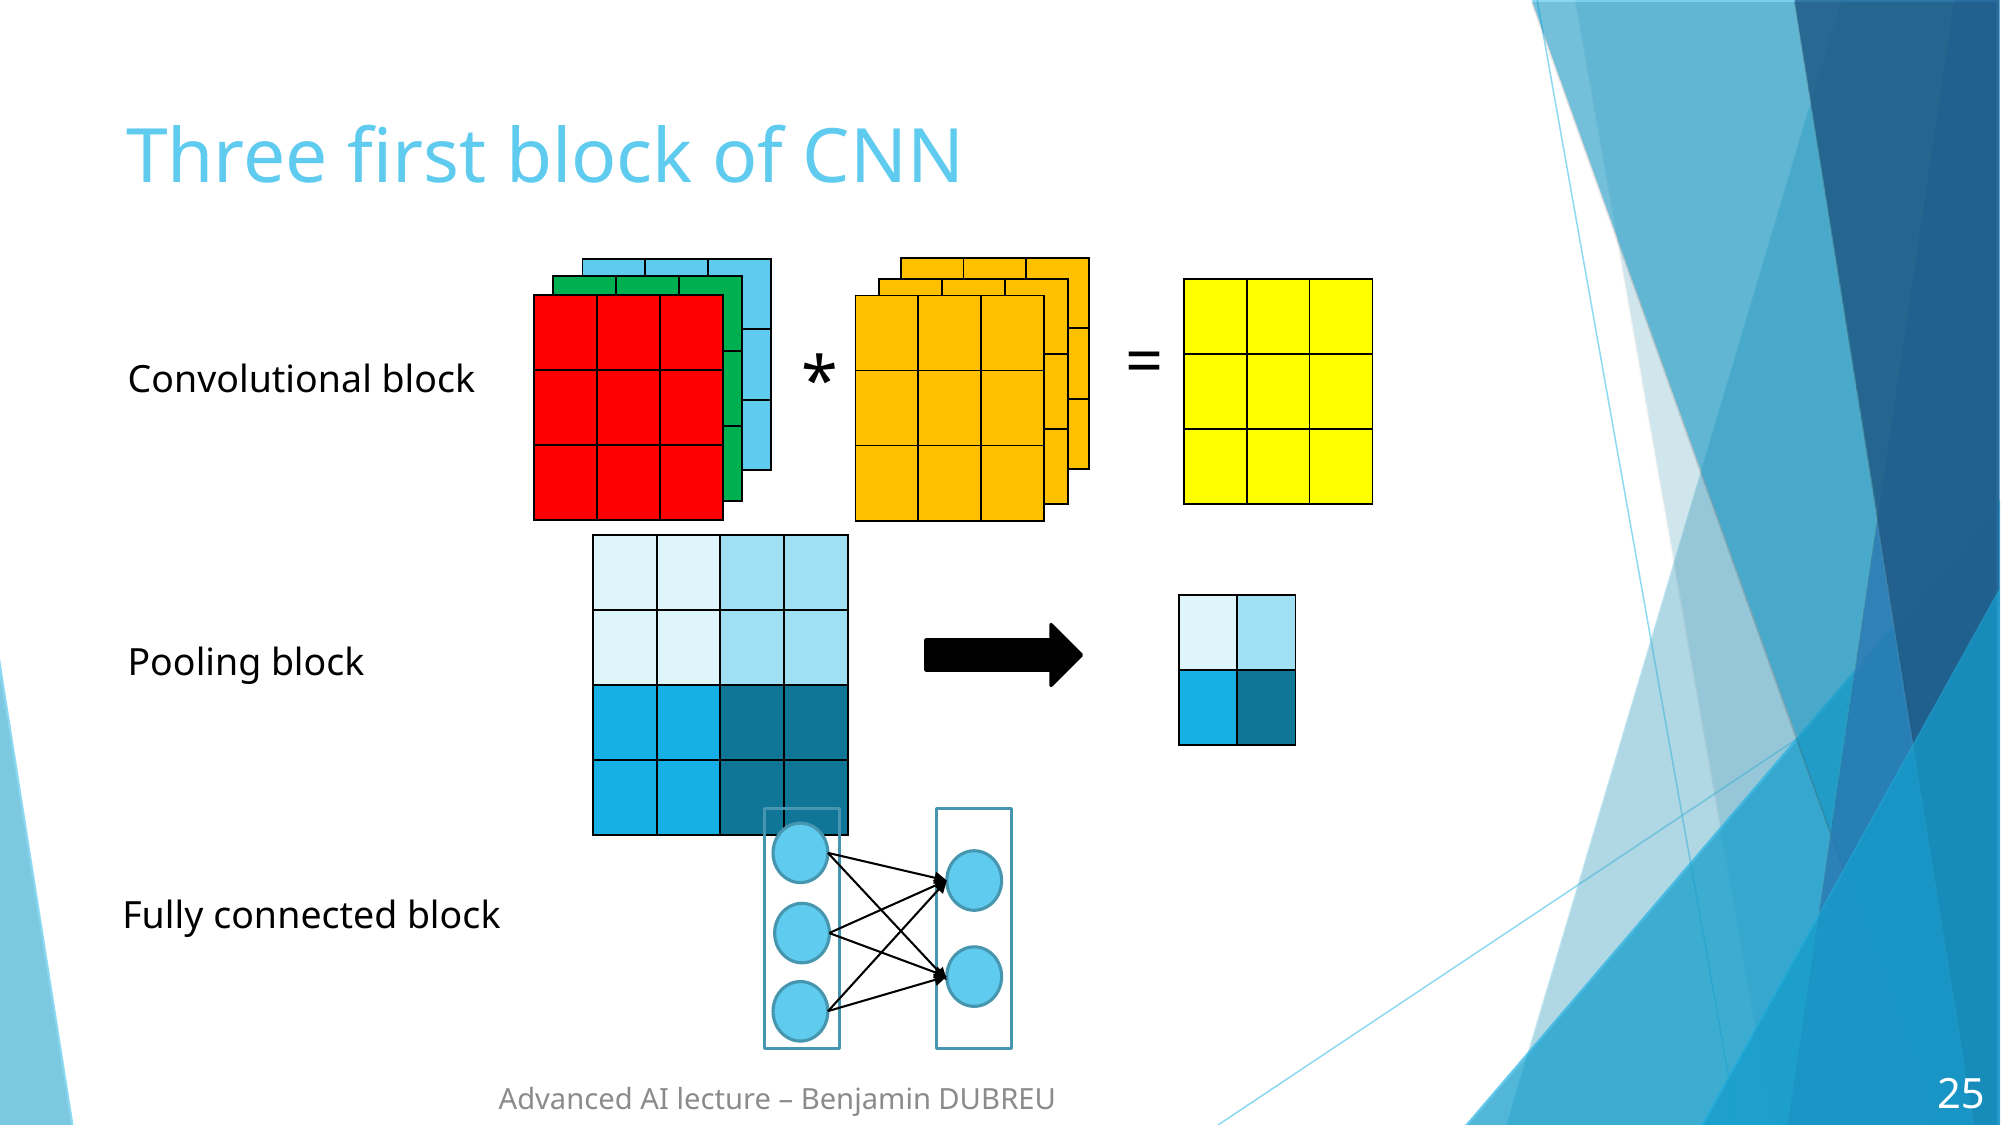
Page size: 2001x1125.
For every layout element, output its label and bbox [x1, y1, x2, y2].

table_cell [743, 330, 770, 399]
table_header [785, 536, 847, 609]
text_box [112, 347, 491, 408]
table_cell [724, 427, 741, 500]
table_cell [721, 761, 783, 834]
table_cell [594, 611, 656, 684]
table_cell [1238, 671, 1295, 744]
table_cell [1045, 430, 1067, 503]
table_cell [1185, 355, 1246, 428]
table_header [1185, 280, 1246, 353]
table_cell [743, 401, 770, 469]
table_cell [919, 371, 980, 445]
table_cell [535, 371, 596, 444]
table_header [554, 277, 615, 294]
title [111, 99, 1522, 317]
table_cell [856, 371, 917, 445]
table_cell [594, 761, 656, 834]
table_cell [1248, 355, 1309, 428]
table_cell [724, 352, 741, 425]
slide_number [1887, 1065, 2000, 1125]
table_cell [661, 446, 722, 519]
table_cell [658, 611, 719, 684]
table_header [1006, 280, 1067, 353]
table_cell [1045, 355, 1067, 428]
text_box [773, 823, 828, 883]
table_cell [598, 446, 659, 519]
table_header [658, 536, 719, 609]
table_header [1248, 280, 1309, 353]
table_header [919, 296, 980, 370]
text_box [112, 630, 380, 691]
table_cell [1248, 430, 1309, 503]
table_header [1238, 596, 1295, 669]
table_header [721, 536, 783, 609]
table_header [680, 277, 741, 350]
table_cell [535, 446, 596, 519]
table_cell [1069, 400, 1088, 468]
table_header [1180, 596, 1236, 669]
table_header [856, 296, 917, 370]
text_box [946, 946, 1002, 1007]
table_cell [661, 371, 722, 444]
table_cell [658, 761, 719, 834]
table_cell [1069, 329, 1088, 398]
table_header [880, 280, 941, 295]
text_box [787, 330, 854, 426]
table_cell [982, 446, 1043, 520]
table_cell [785, 810, 838, 834]
table_cell [594, 686, 656, 759]
table_header [535, 296, 596, 369]
table_header [982, 296, 1043, 370]
text_box [925, 624, 1082, 686]
table_header [661, 296, 722, 369]
table_cell [1180, 671, 1236, 744]
table_header [598, 296, 659, 369]
table_cell [919, 446, 980, 520]
text_box [107, 883, 516, 944]
table_header [594, 536, 656, 609]
text_box [774, 903, 830, 963]
text_box [773, 981, 828, 1042]
table_header [743, 317, 770, 328]
table_cell [1310, 355, 1372, 428]
table_cell [766, 810, 783, 834]
table_header [943, 280, 1004, 295]
table_cell [785, 686, 847, 759]
table_cell [721, 611, 783, 684]
table_cell [598, 371, 659, 444]
table_cell [1185, 430, 1246, 503]
table_cell [721, 686, 783, 759]
table_cell [785, 761, 847, 834]
table_cell [658, 686, 719, 759]
text_box [1110, 310, 1163, 406]
text_box [946, 850, 1002, 911]
table_cell [982, 371, 1043, 445]
table_header [617, 277, 678, 294]
footer [483, 1067, 1517, 1125]
table_header [1310, 280, 1372, 353]
table_cell [785, 611, 847, 684]
table_cell [856, 446, 917, 520]
table_cell [1310, 430, 1372, 503]
table_header [1069, 317, 1088, 327]
